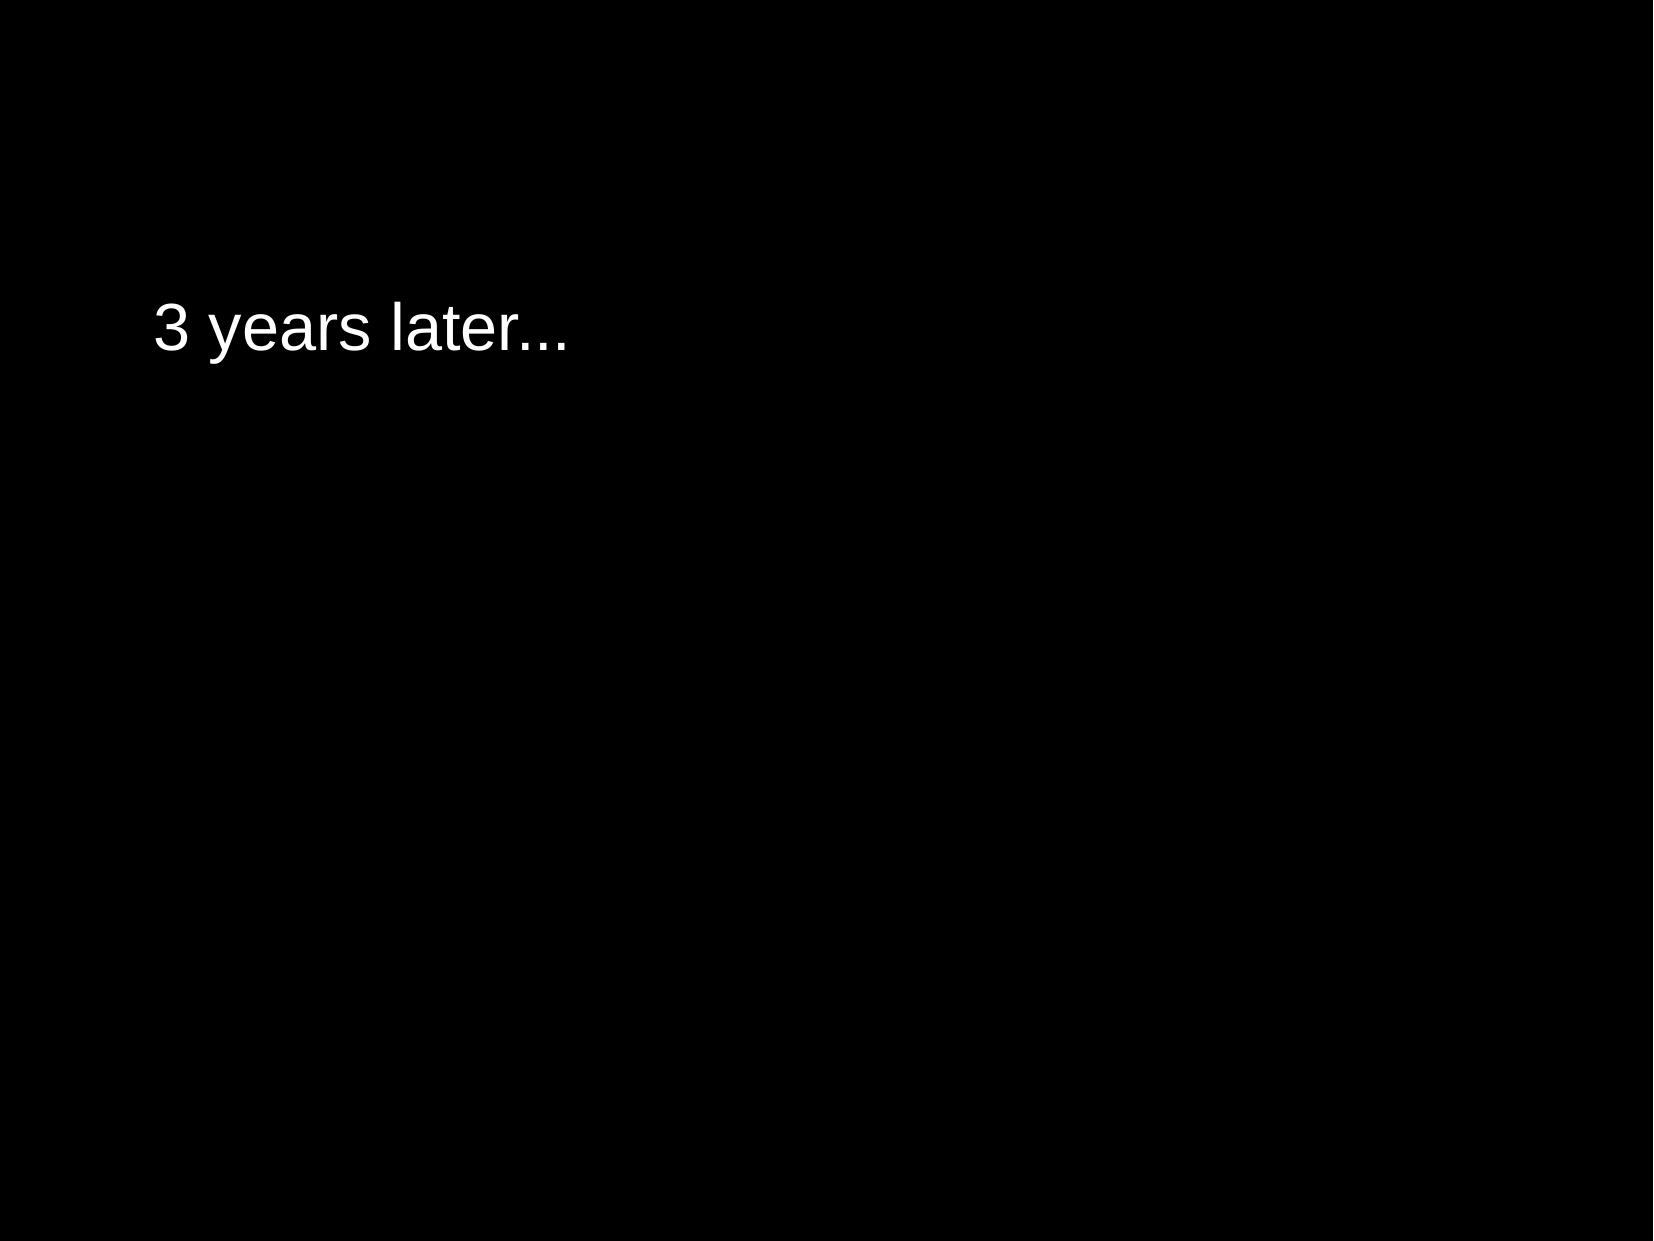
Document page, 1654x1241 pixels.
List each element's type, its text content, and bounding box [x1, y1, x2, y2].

list 3 years later... [82, 290, 1571, 1109]
